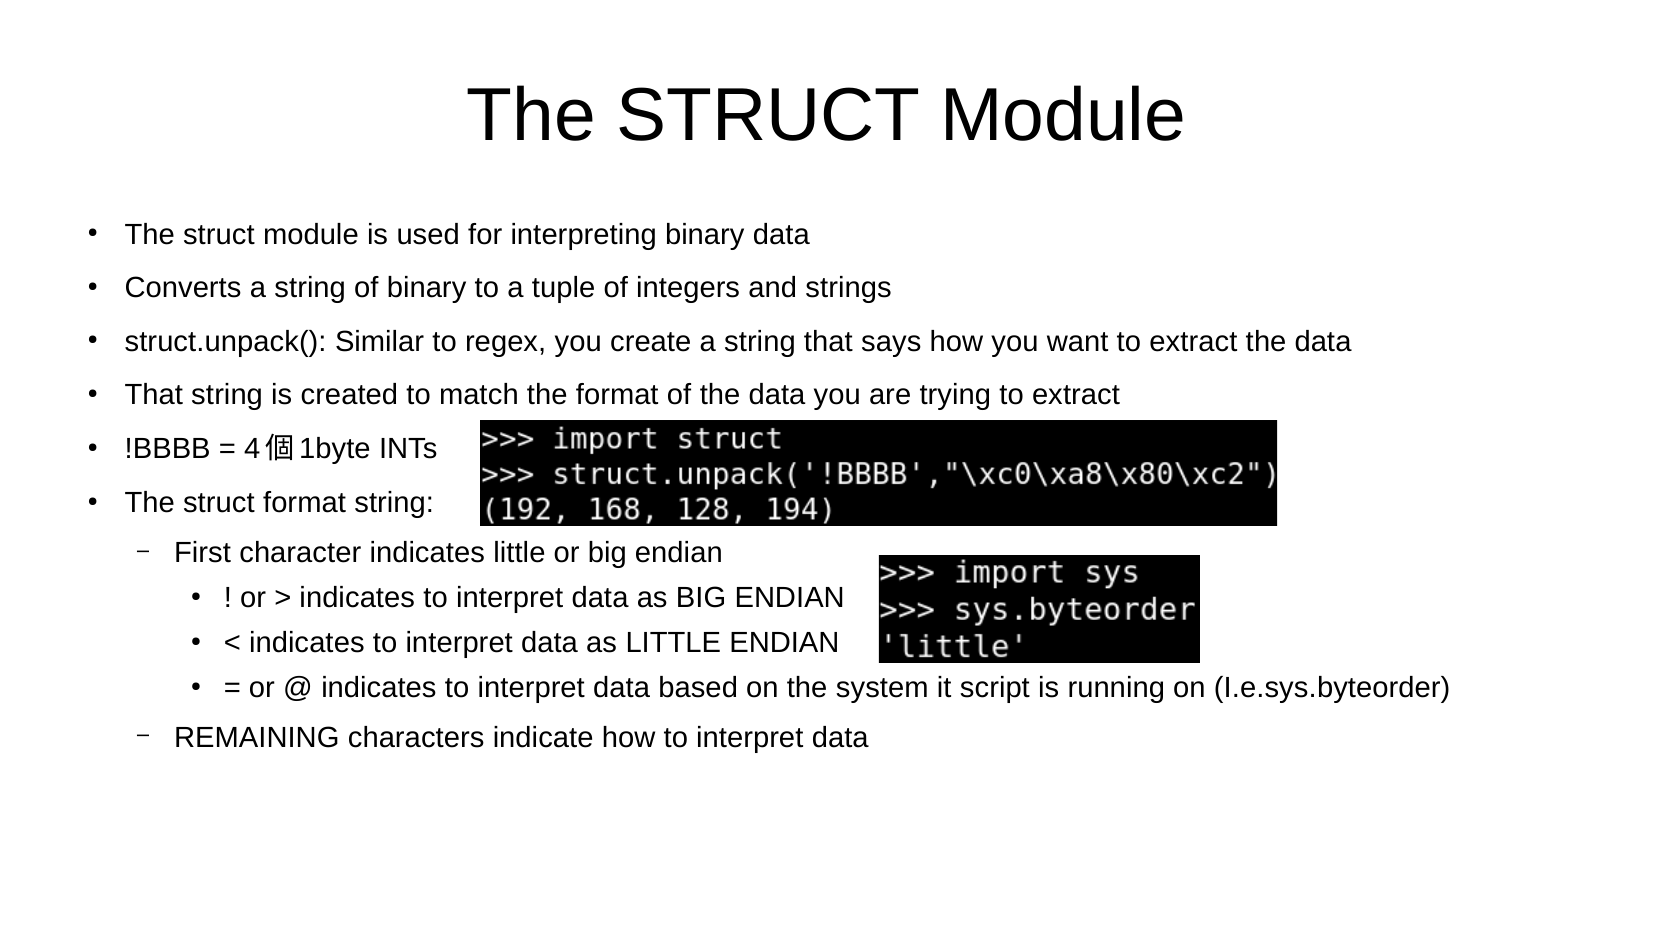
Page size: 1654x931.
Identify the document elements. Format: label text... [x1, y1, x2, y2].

title The STRUCT Module [82, 37, 1571, 193]
picture [480, 420, 1278, 526]
list The struct module is used for interpreting binary data Converts a string of binary to a tuple of integers and strings struct.unpack(): Similar to regex, you create a string that says how you want to extract the data That string is created to match the format of the data you are trying to extract !BBBB = 4個1byte INTs The struct format string: First character indicates little or big endian ! or > indicates to interpret data as BIG ENDIAN < indicates to interpret data as LITTLE ENDIAN = or @ indicates to interpret data based on the system it script is running on (I.e.sys.byteorder) REMAINING characters indicate how to interpret data [75, 217, 1598, 758]
picture [878, 555, 1201, 663]
